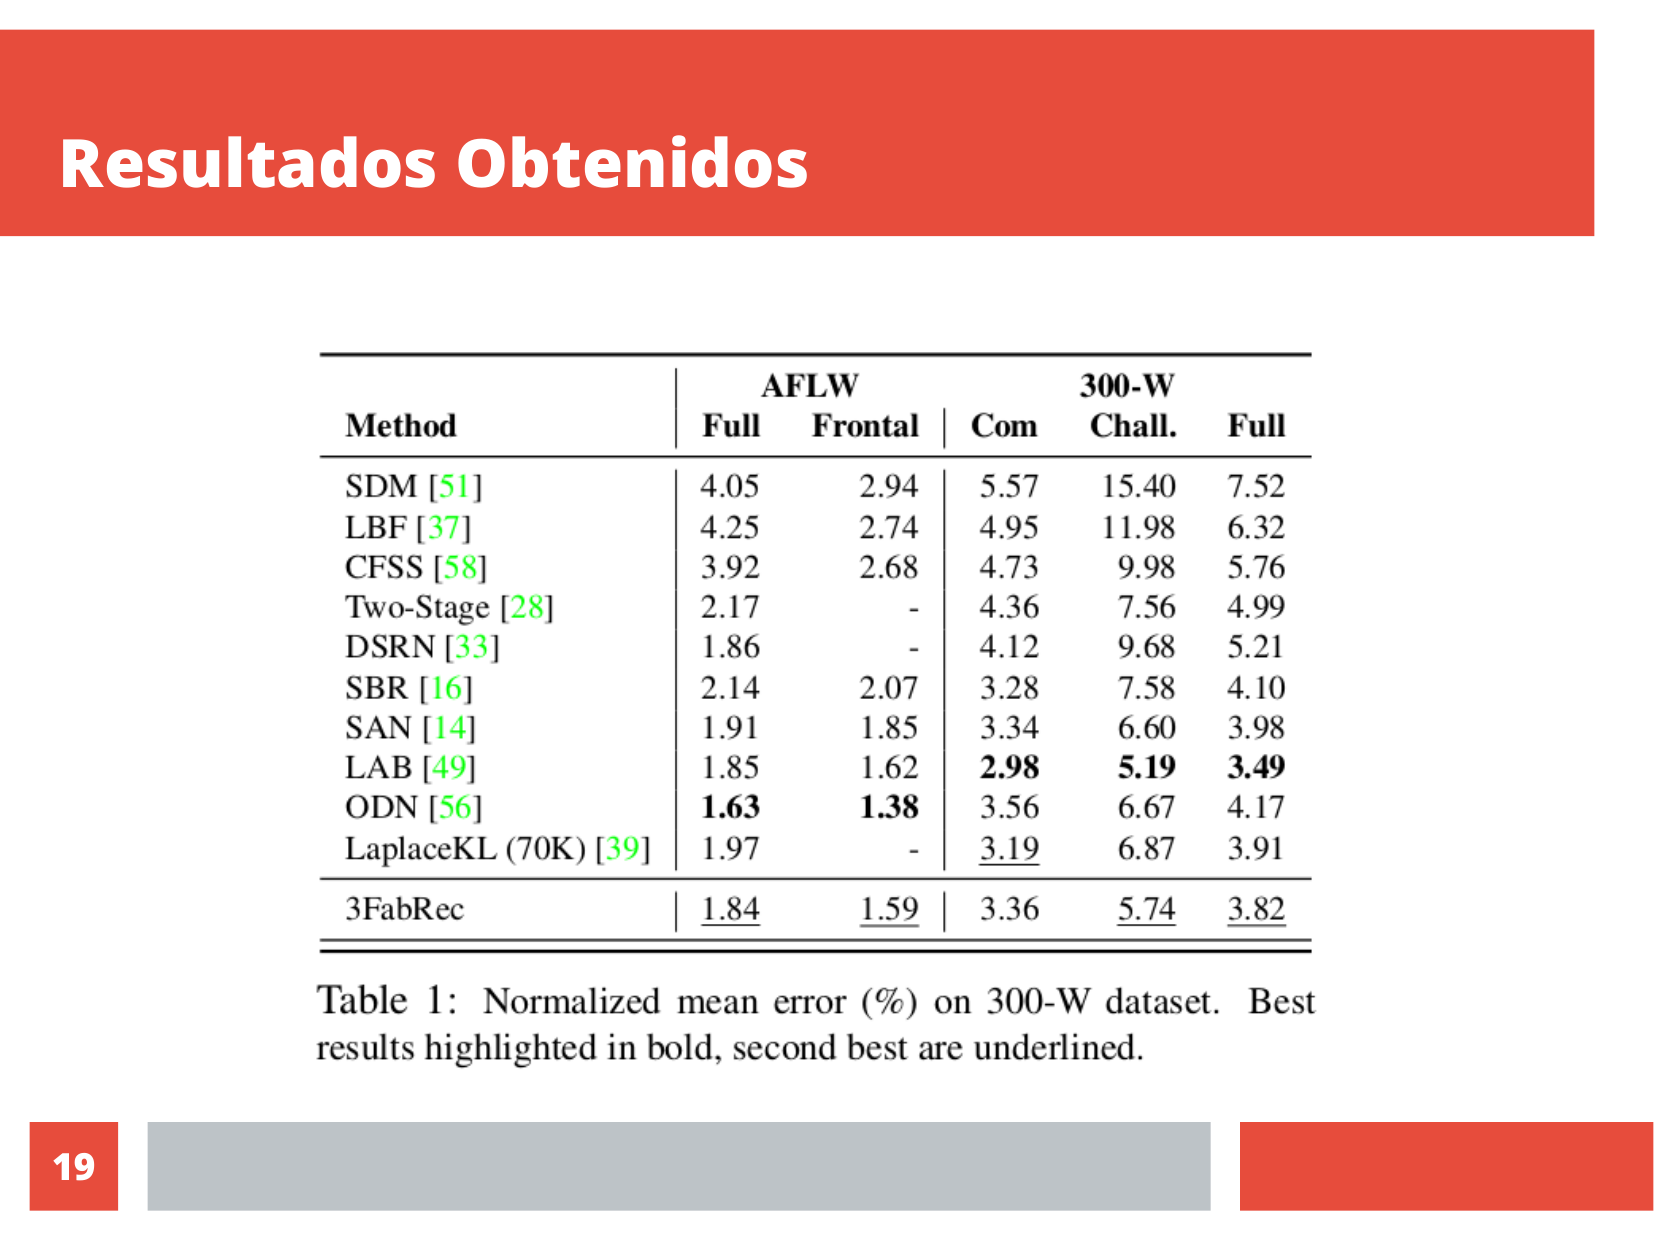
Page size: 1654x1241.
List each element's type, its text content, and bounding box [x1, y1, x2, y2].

picture [274, 324, 1350, 1093]
title Resultados Obtenidos [59, 59, 1595, 207]
